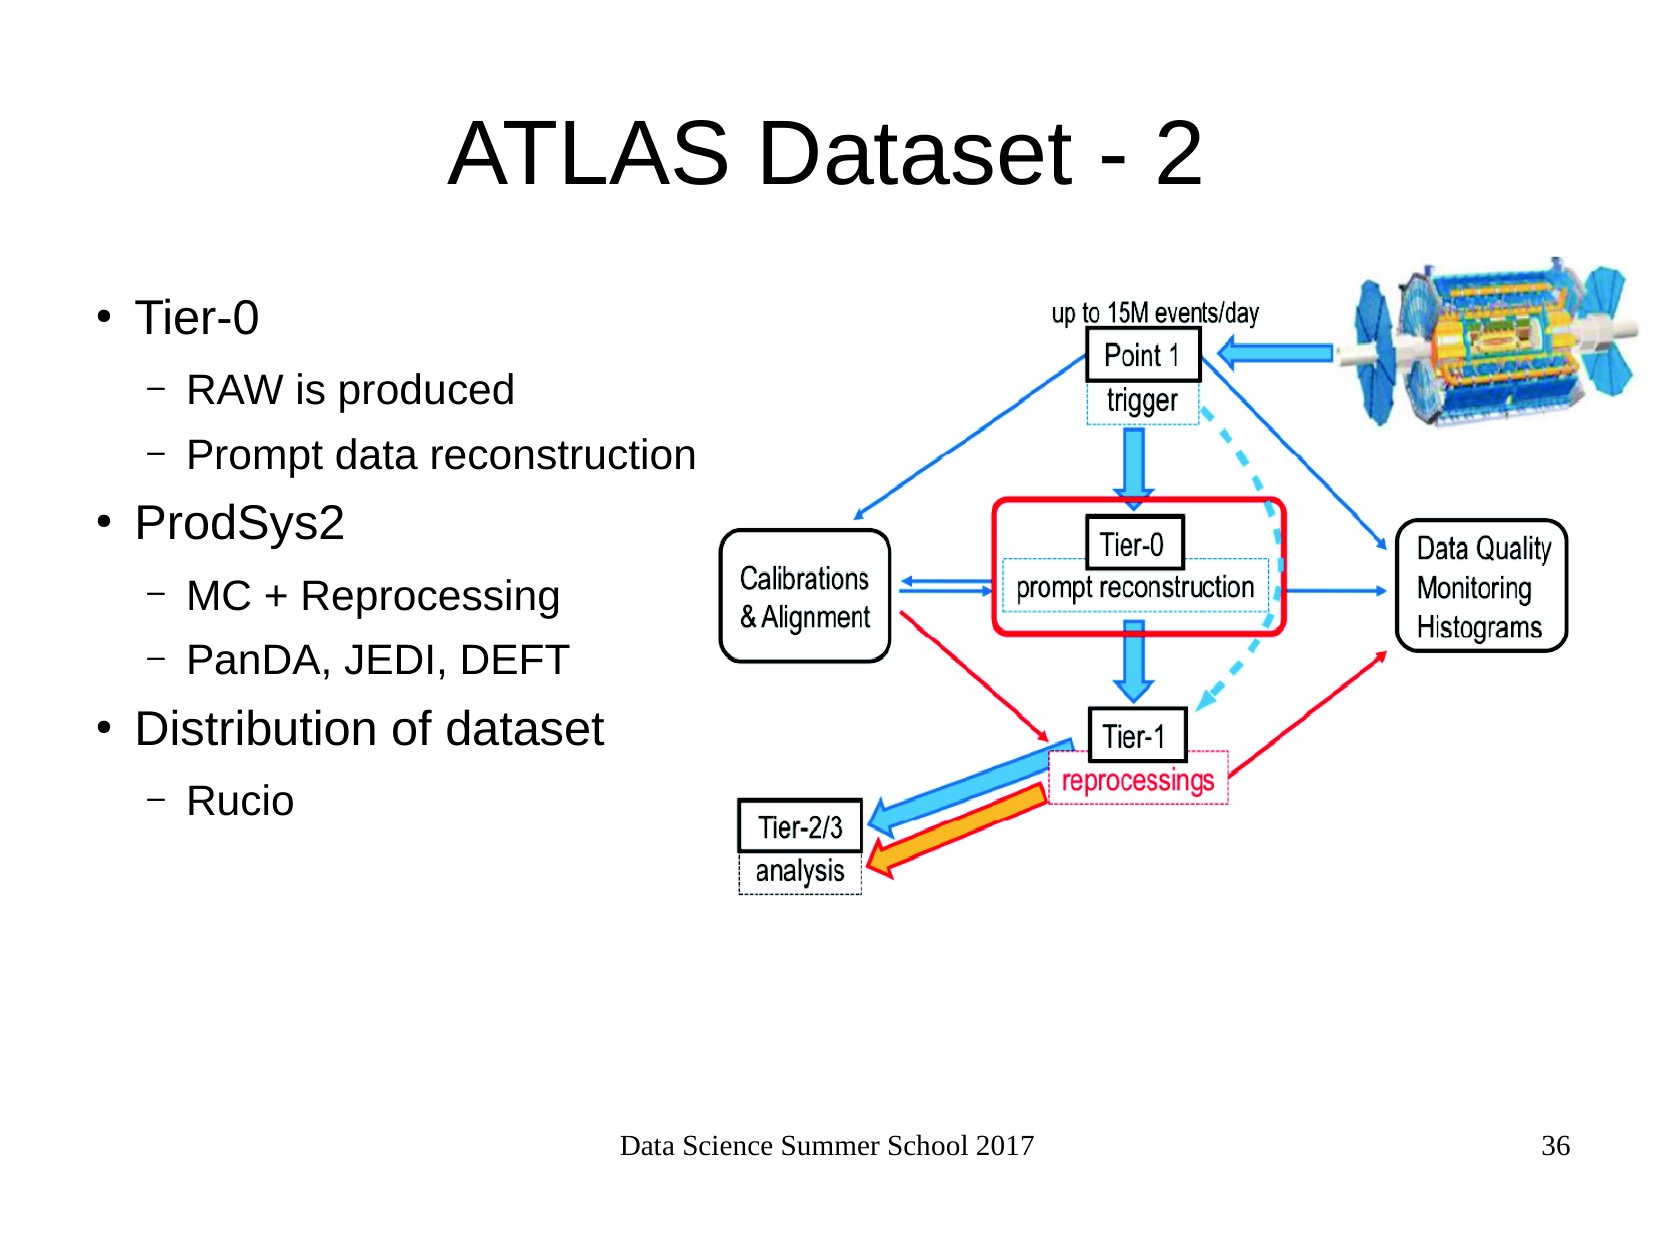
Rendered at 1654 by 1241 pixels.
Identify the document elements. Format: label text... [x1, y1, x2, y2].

list Tier-0 RAW is produced Prompt data reconstruction ProdSys2 MC + Reprocessing PanDA, JEDI, DEFT Distribution of dataset Rucio [82, 290, 1571, 826]
picture [705, 230, 1647, 916]
title ATLAS Dataset - 2 [82, 49, 1571, 257]
